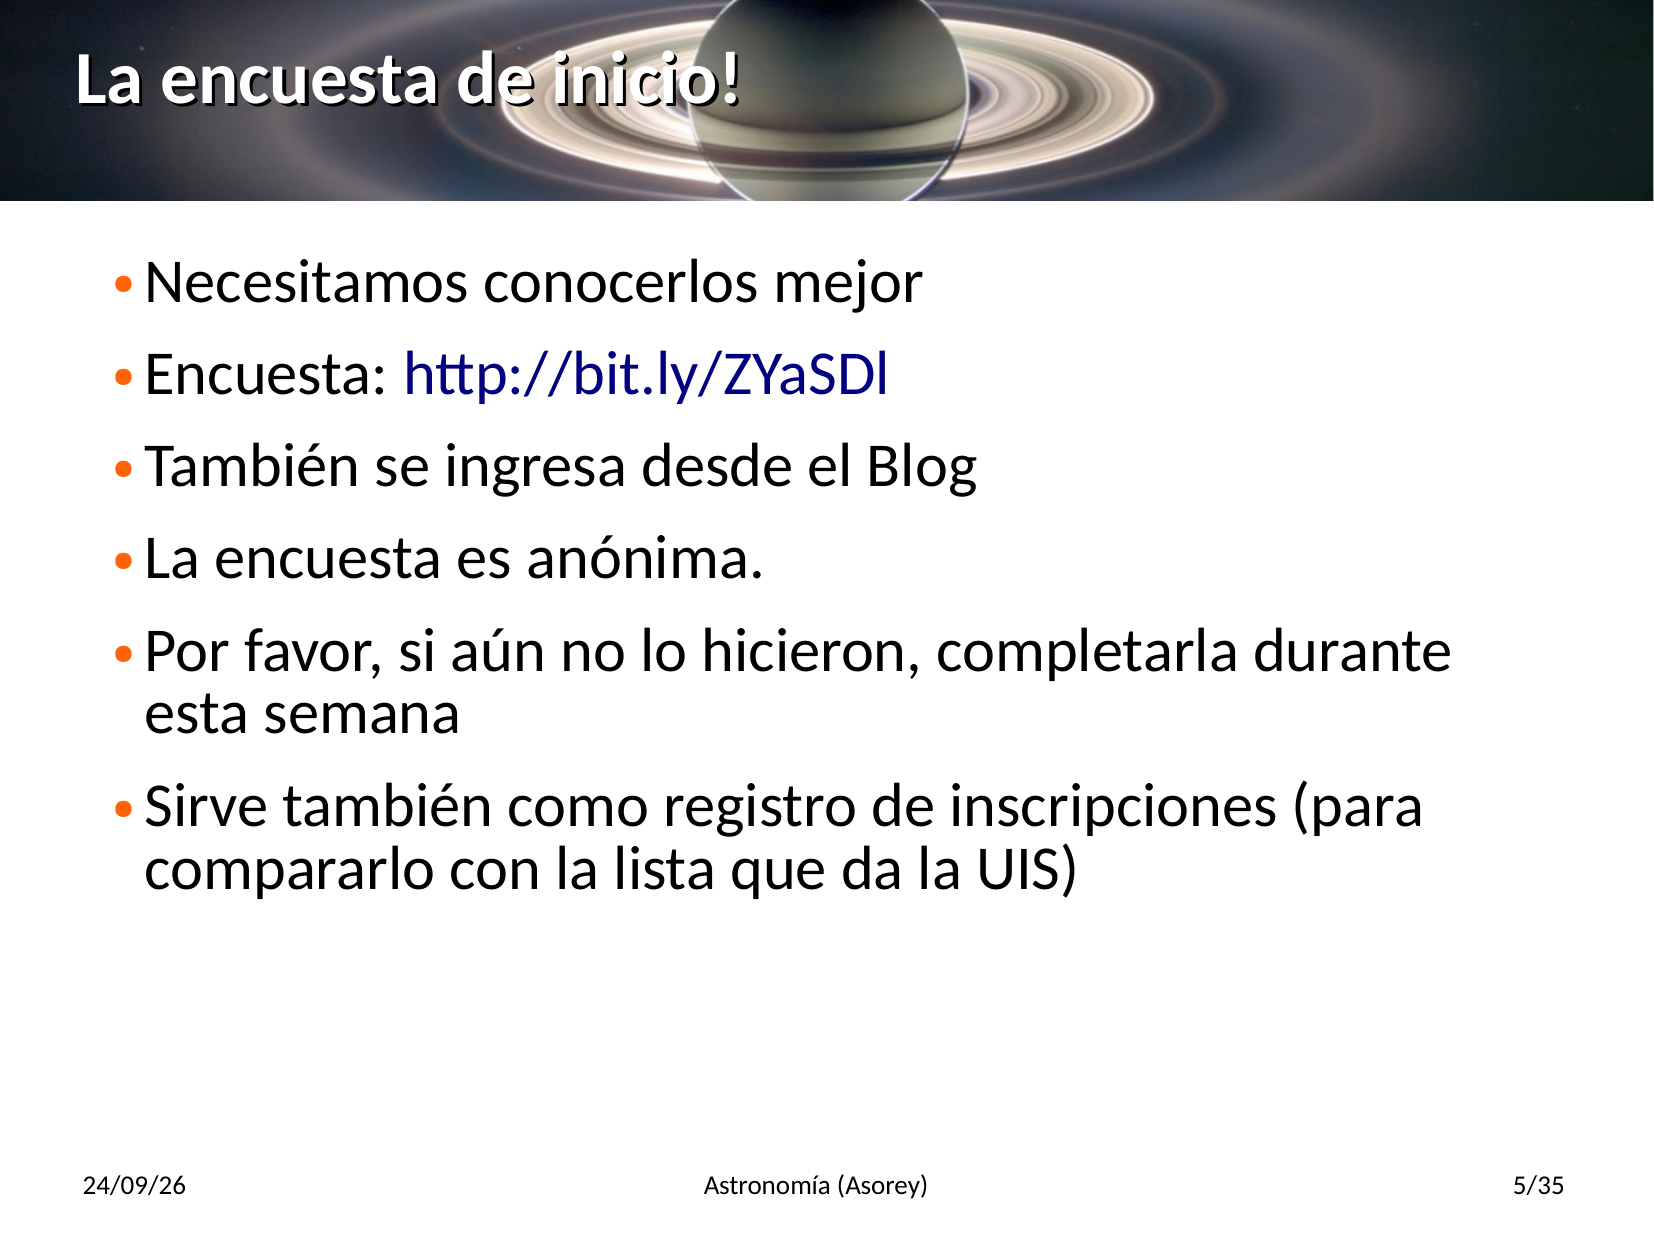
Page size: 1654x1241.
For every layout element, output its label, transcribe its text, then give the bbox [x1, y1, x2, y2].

title La encuesta de inicio! [75, 19, 1564, 151]
list Necesitamos conocerlos mejor Encuesta: http://bit.ly/ZYaSDl También se ingresa desde el Blog La encuesta es anónima. Por favor, si aún no lo hicieron, completarla durante esta semana Sirve también como registro de inscripciones (para compararlo con la lista que da la UIS) [82, 255, 1571, 1156]
picture [0, 0, 1654, 201]
